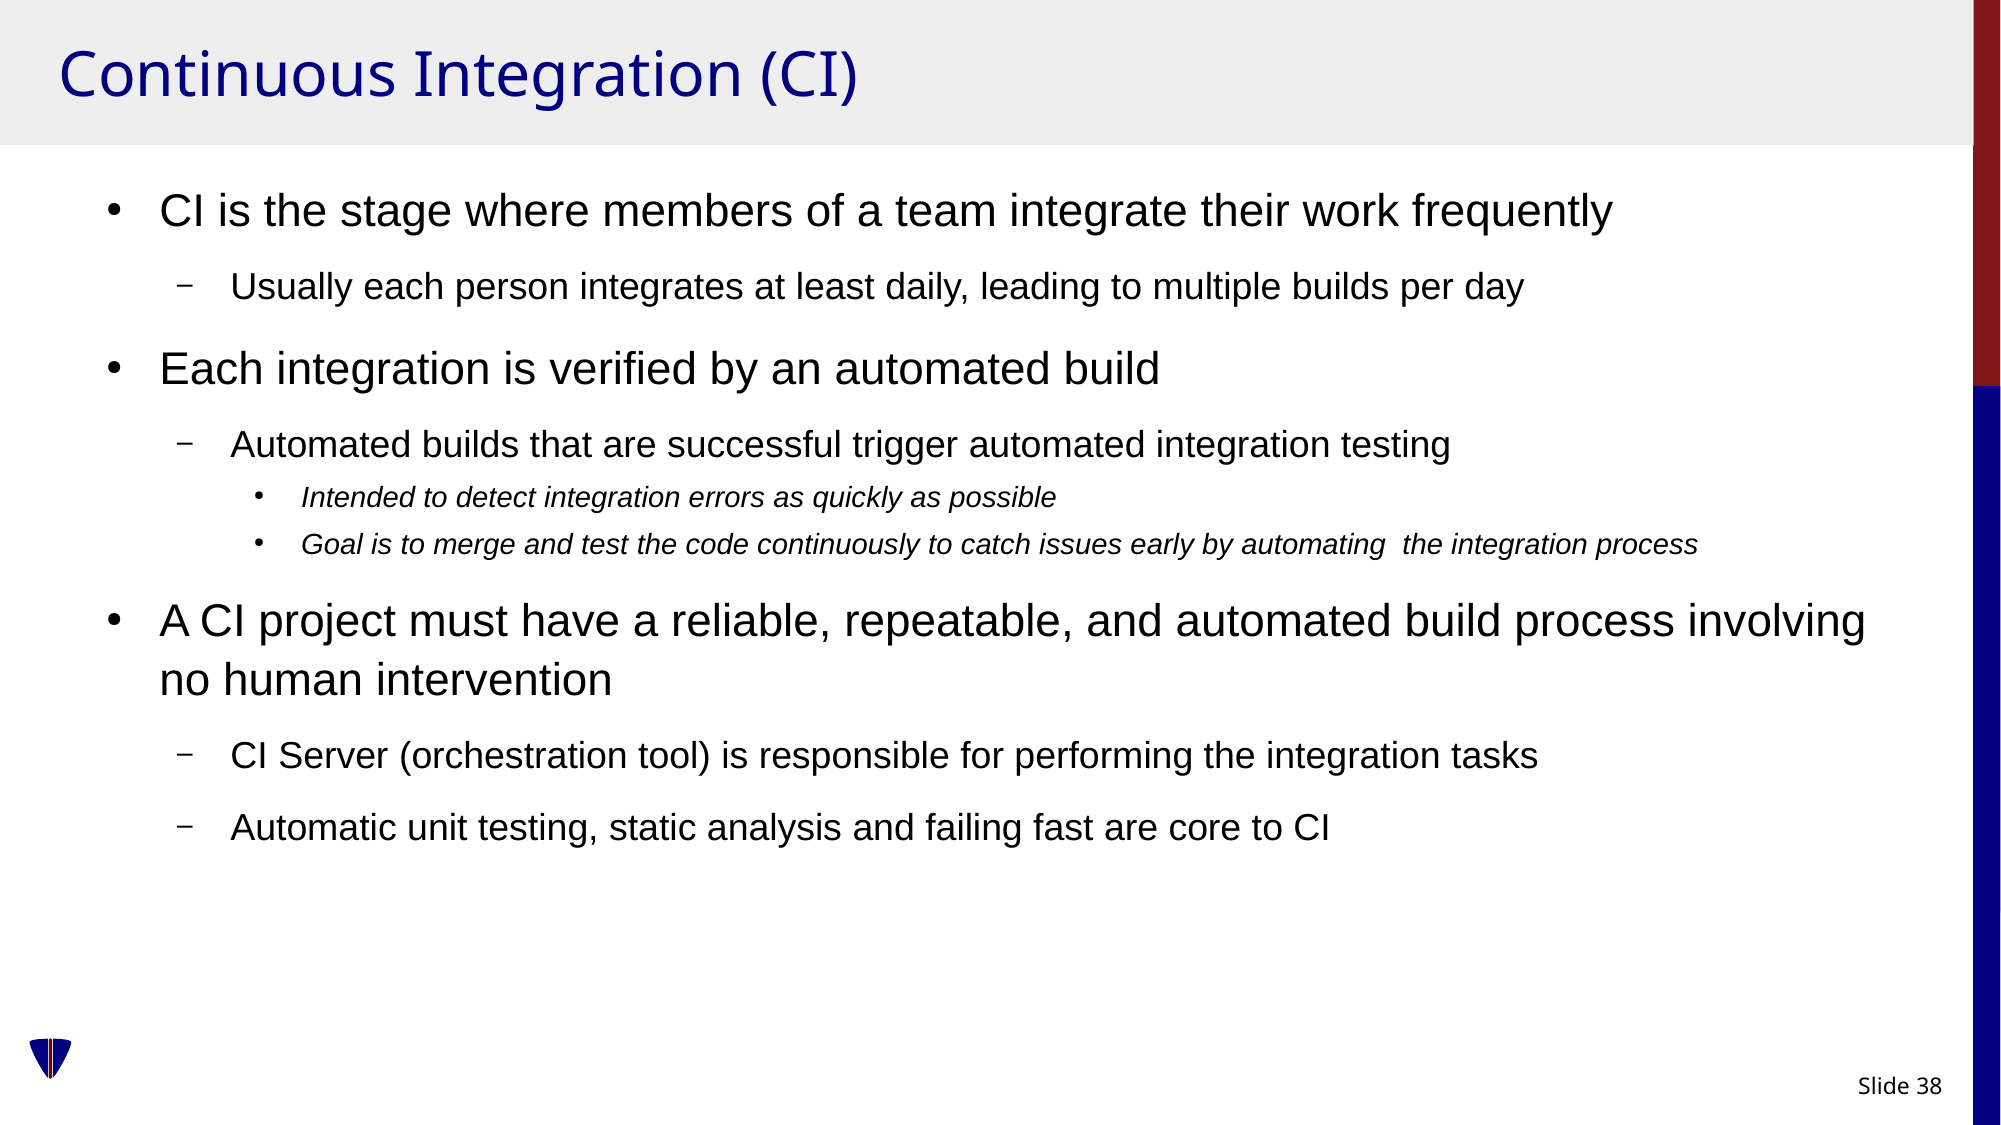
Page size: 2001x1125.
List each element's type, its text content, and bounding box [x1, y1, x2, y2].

title Continuous Integration (CI) [0, 0, 1974, 146]
list CI is the stage where members of a team integrate their work frequently Usually each person integrates at least daily, leading to multiple builds per day Each integration is verified by an automated build Automated builds that are successful trigger automated integration testing Intended to detect integration errors as quickly as possible Goal is to merge and test the code continuously to catch issues early by automating the integration process A CI project must have a reliable, repeatable, and automated build process involving no human intervention CI Server (orchestration tool) is responsible for performing the integration tasks Automatic unit testing, static analysis and failing fast are core to CI [88, 177, 1873, 1034]
